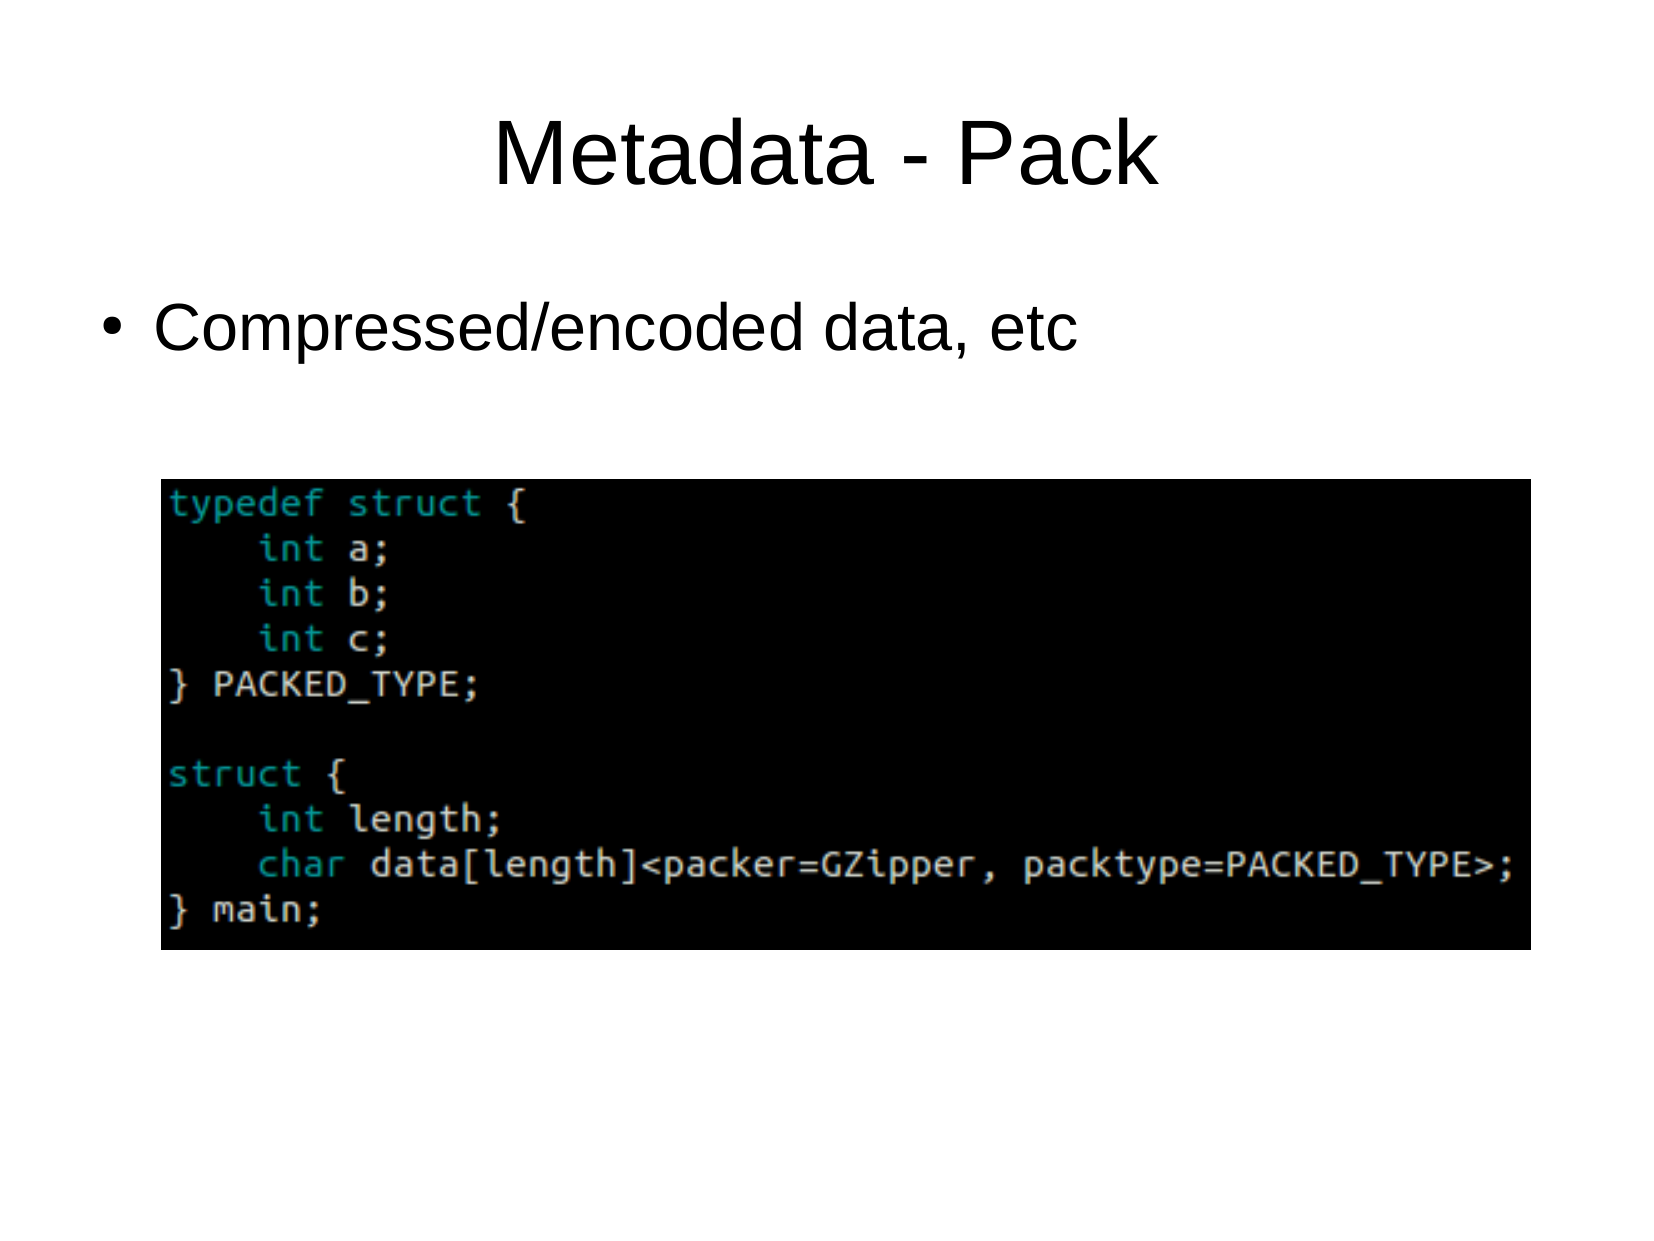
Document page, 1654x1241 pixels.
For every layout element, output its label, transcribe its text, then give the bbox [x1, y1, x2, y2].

list Compressed/encoded data, etc [82, 290, 1571, 1010]
title Metadata - Pack [82, 49, 1571, 257]
picture [161, 479, 1531, 950]
